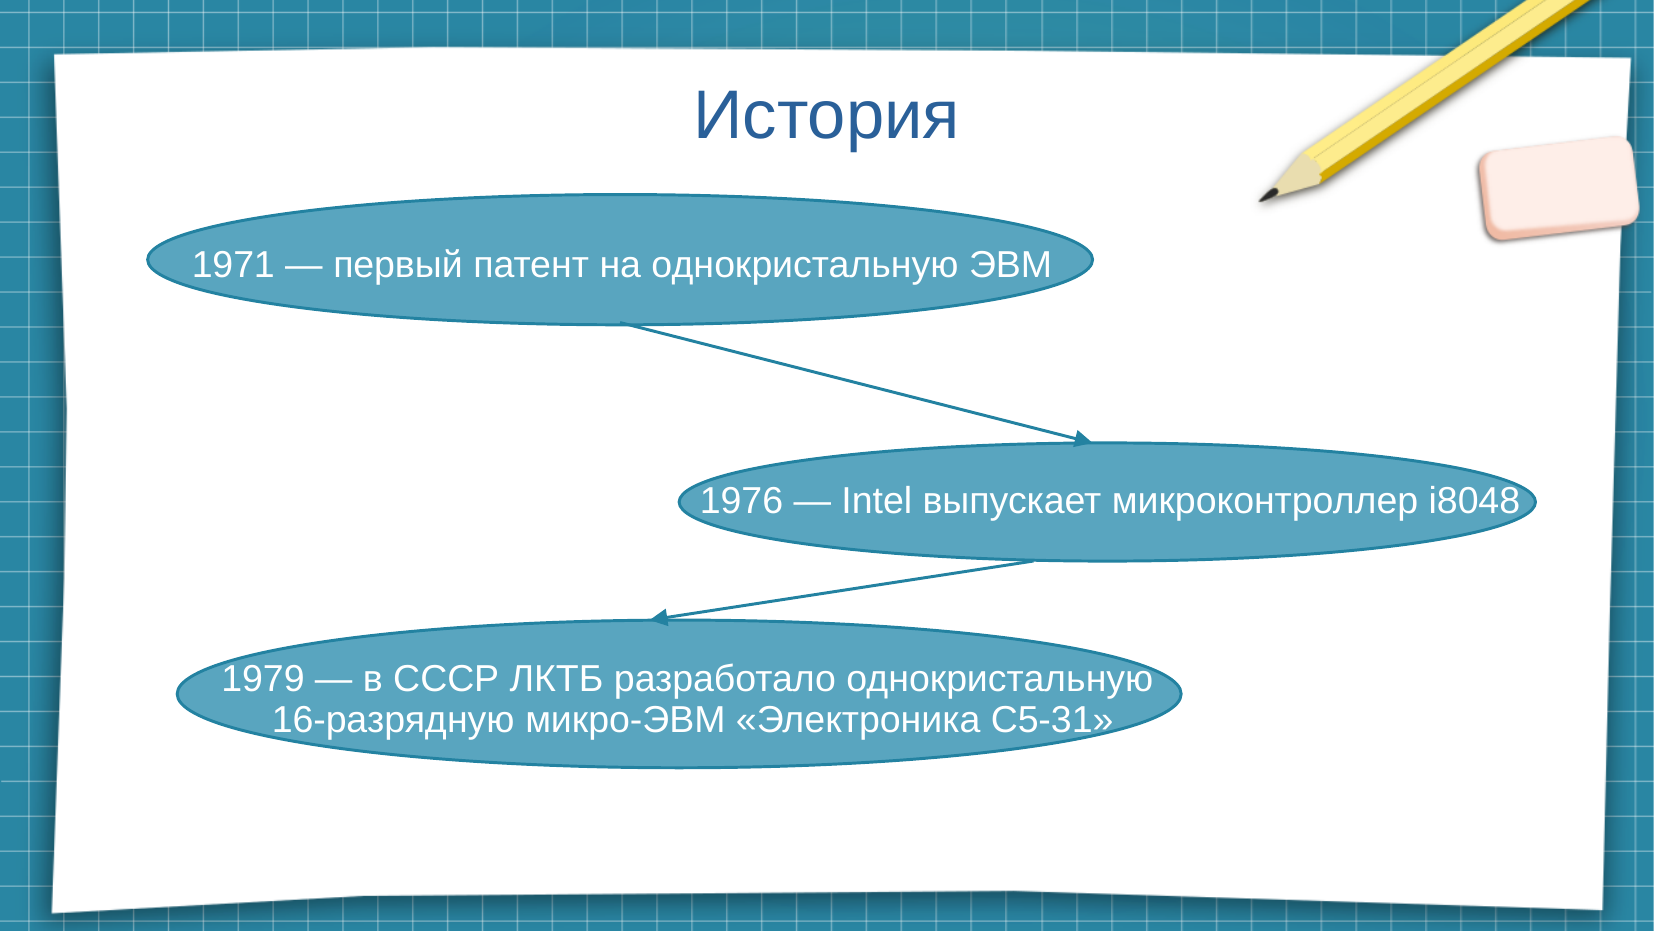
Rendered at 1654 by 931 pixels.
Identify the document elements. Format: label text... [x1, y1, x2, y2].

text_box [730, 530, 1485, 562]
text_box [280, 620, 1078, 649]
title История [82, 37, 1571, 193]
text_box [679, 492, 685, 512]
text_box [147, 237, 177, 283]
text_box [179, 194, 1061, 236]
picture [0, 0, 1654, 931]
text_box [1068, 238, 1093, 281]
text_box 1976 — Intel выпускает микроконтроллер i8048 [685, 472, 1536, 530]
text_box 1979 — в СССР ЛКТБ разработало однокристальную 16-разрядную микро-ЭВМ «Электроника С5-31» [206, 649, 1180, 749]
text_box [177, 669, 206, 719]
text_box [344, 749, 1014, 768]
text_box [738, 442, 1477, 472]
text_box 1971 — первый патент на однокристальную ЭВМ [177, 236, 1068, 323]
